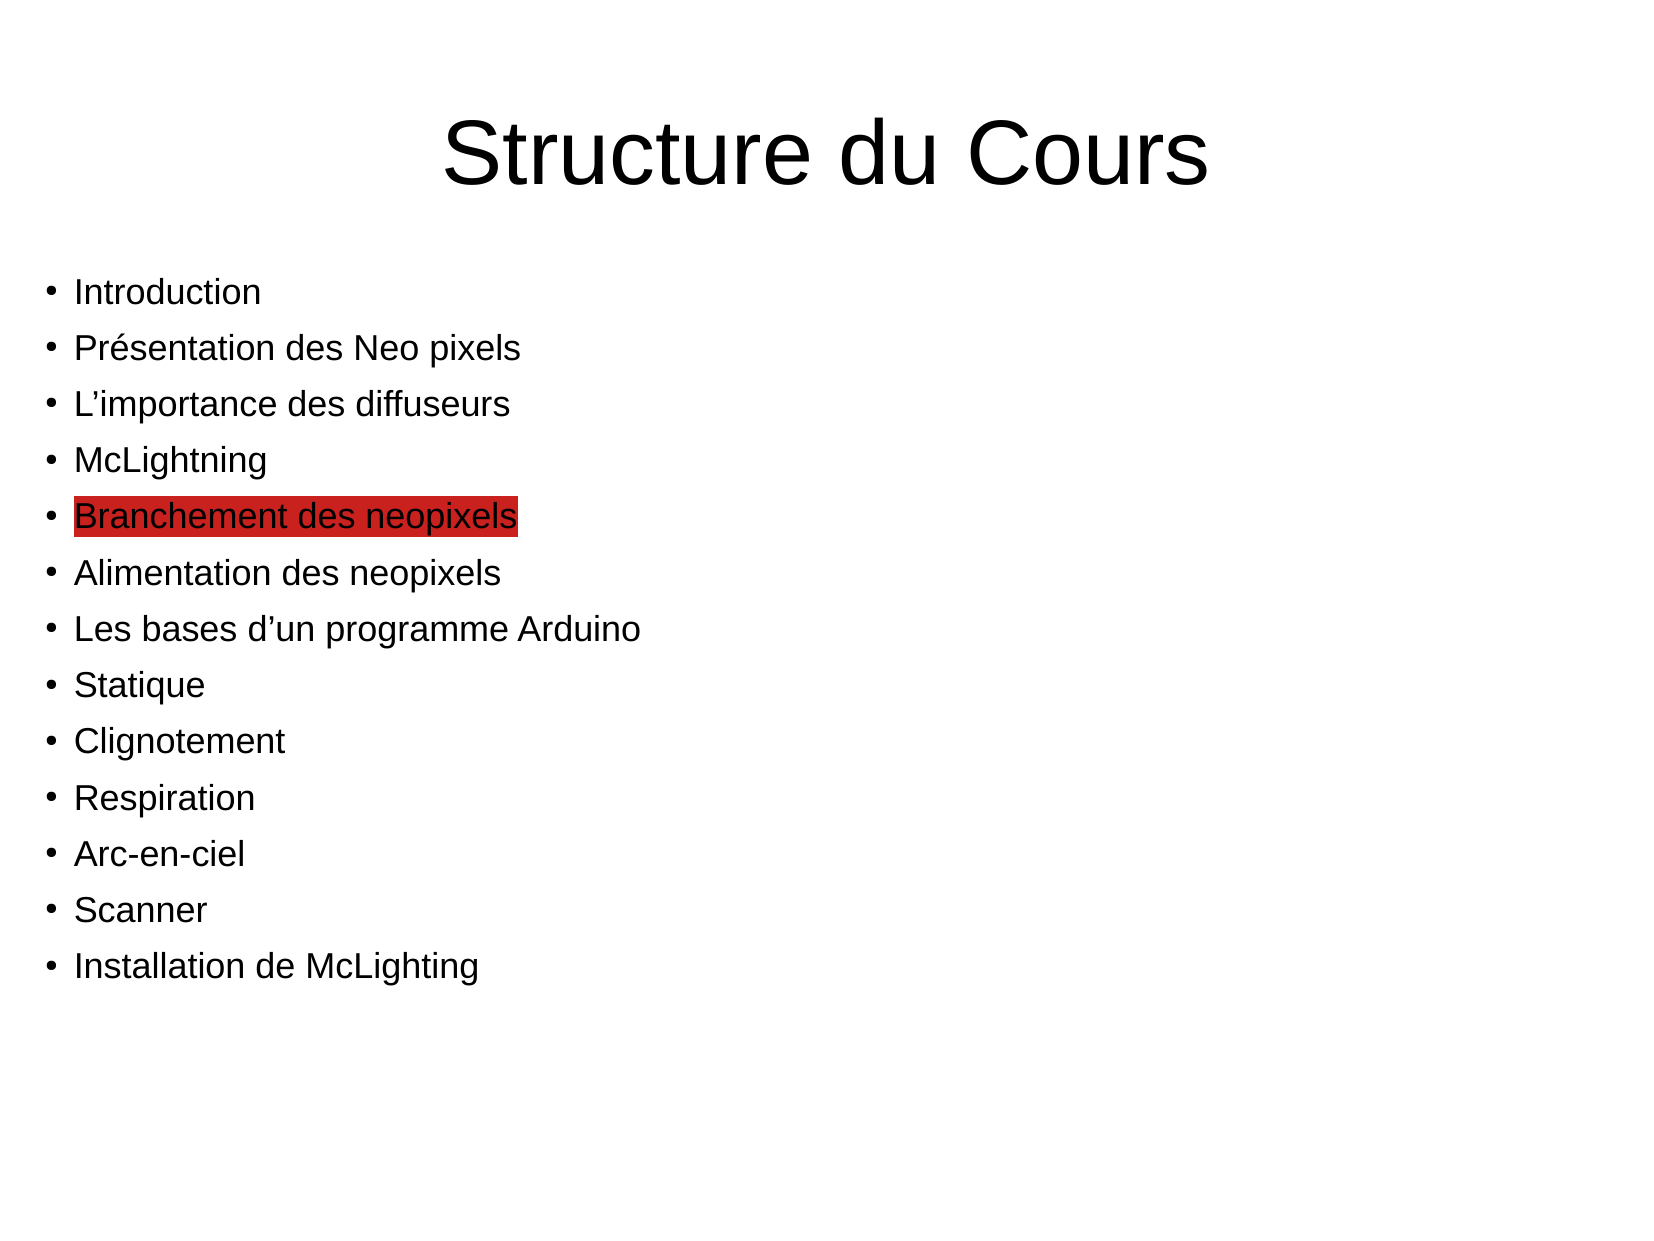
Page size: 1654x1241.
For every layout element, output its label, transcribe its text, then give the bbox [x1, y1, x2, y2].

list Introduction Présentation des Neo pixels L’importance des diffuseurs McLightning Branchement des neopixels Alimentation des neopixels Les bases d’un programme Arduino Statique Clignotement Respiration Arc-en-ciel Scanner Installation de McLighting [35, 271, 1524, 991]
title Structure du Cours [82, 49, 1571, 257]
